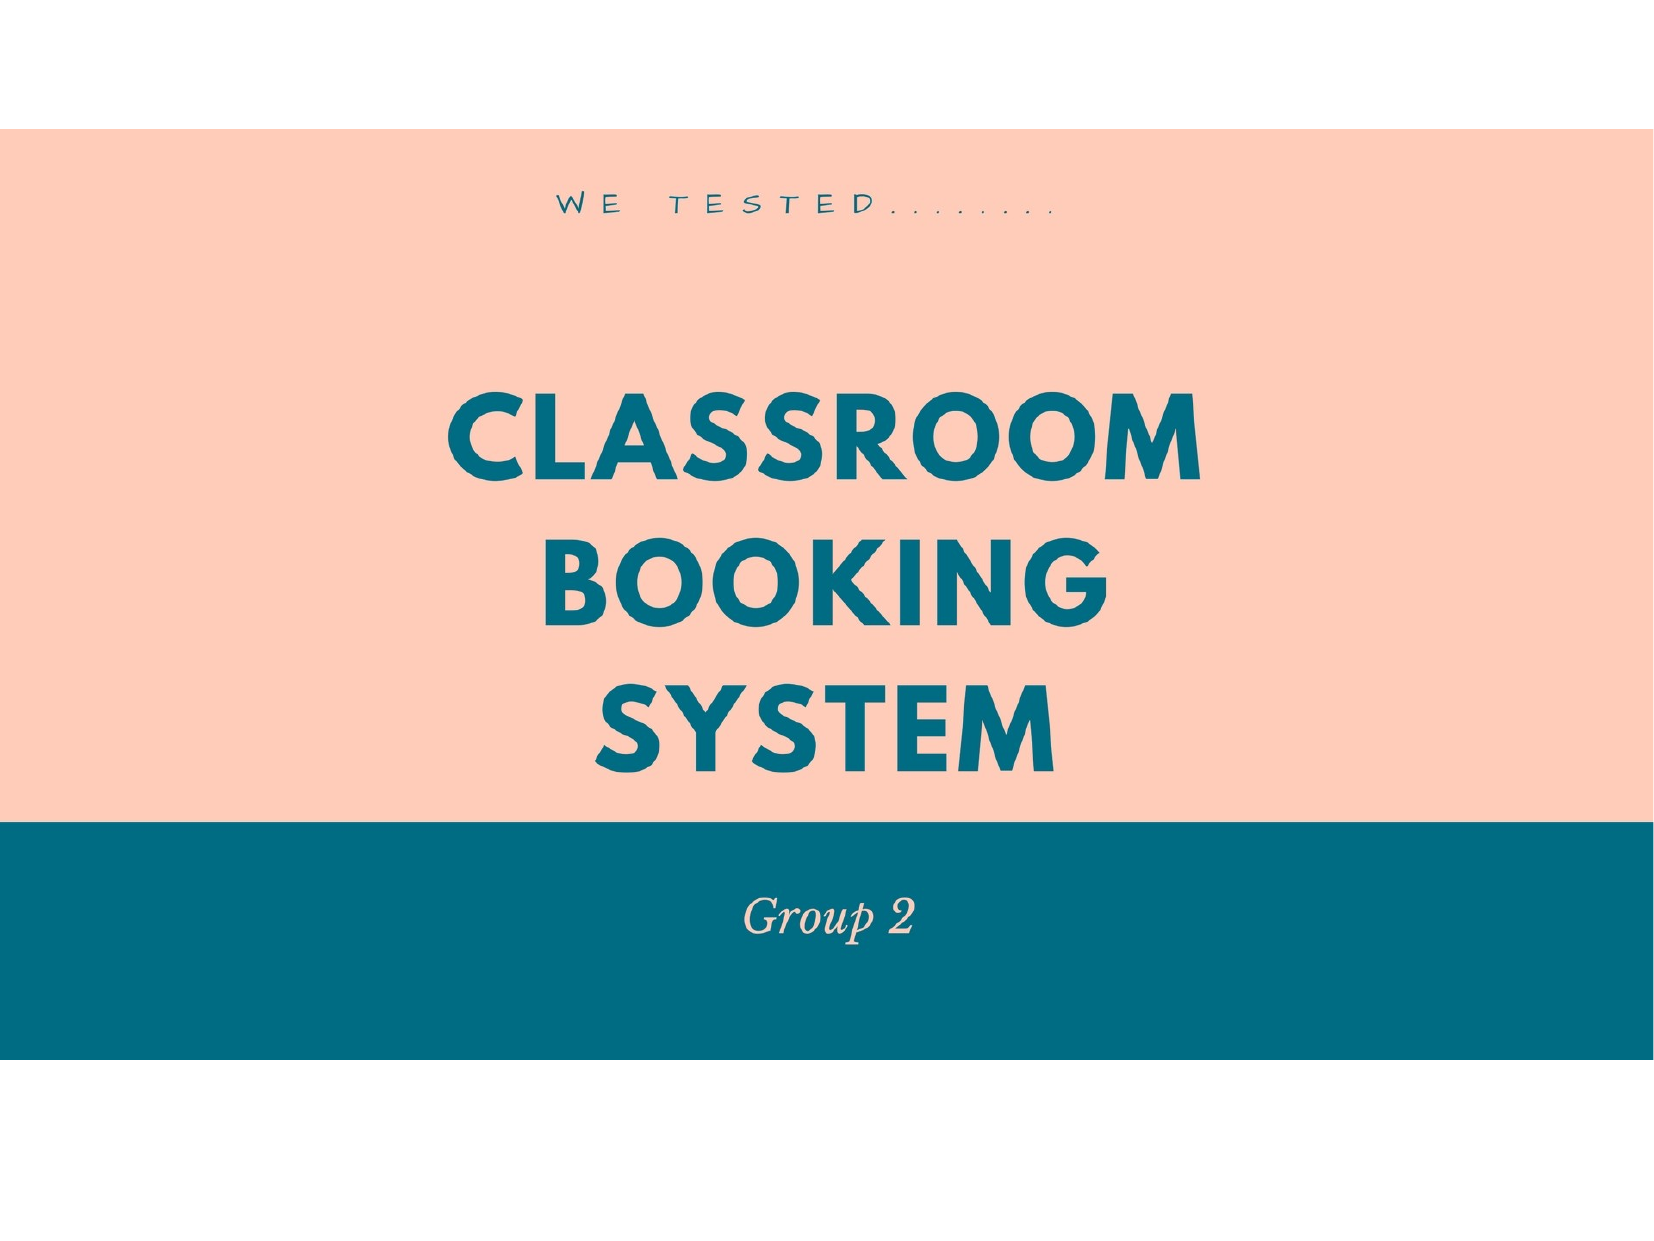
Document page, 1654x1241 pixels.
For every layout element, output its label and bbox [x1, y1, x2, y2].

picture [0, 832, 1654, 1060]
picture [0, 129, 1654, 823]
